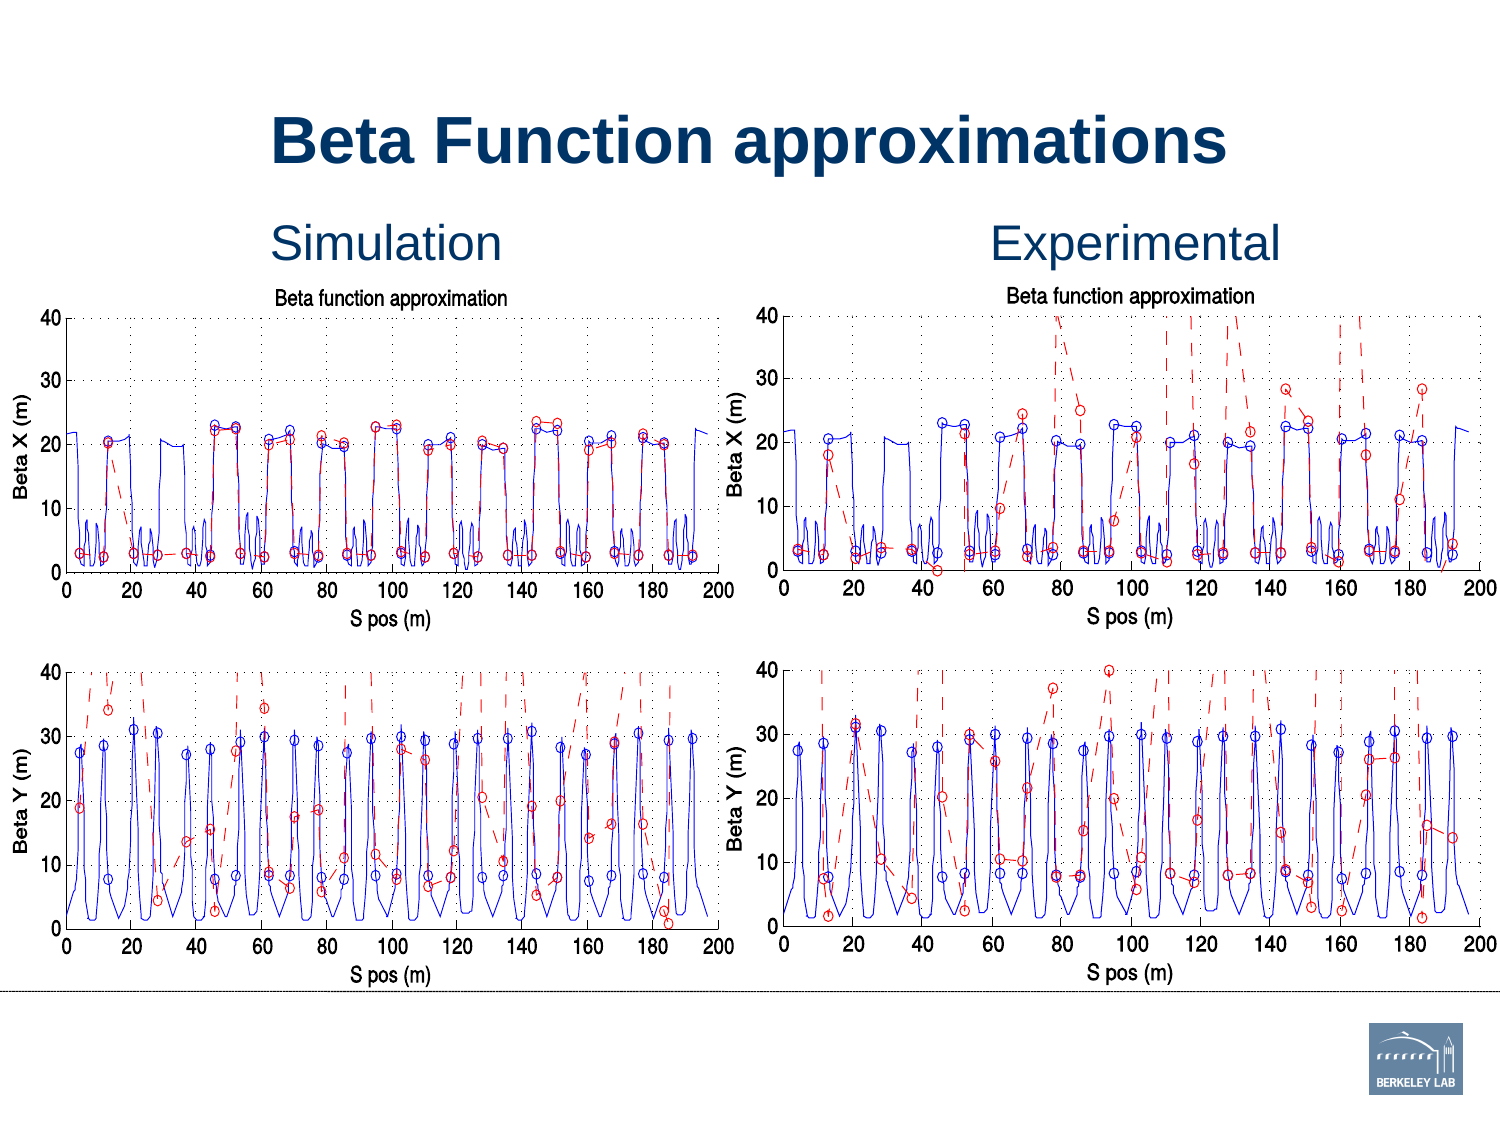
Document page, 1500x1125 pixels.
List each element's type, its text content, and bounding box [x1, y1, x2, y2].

picture [1369, 1023, 1463, 1095]
title Beta Function approximations [111, 42, 1389, 231]
picture [6, 285, 1498, 991]
text_box Experimental [975, 202, 1500, 278]
text_box Simulation [255, 202, 526, 278]
